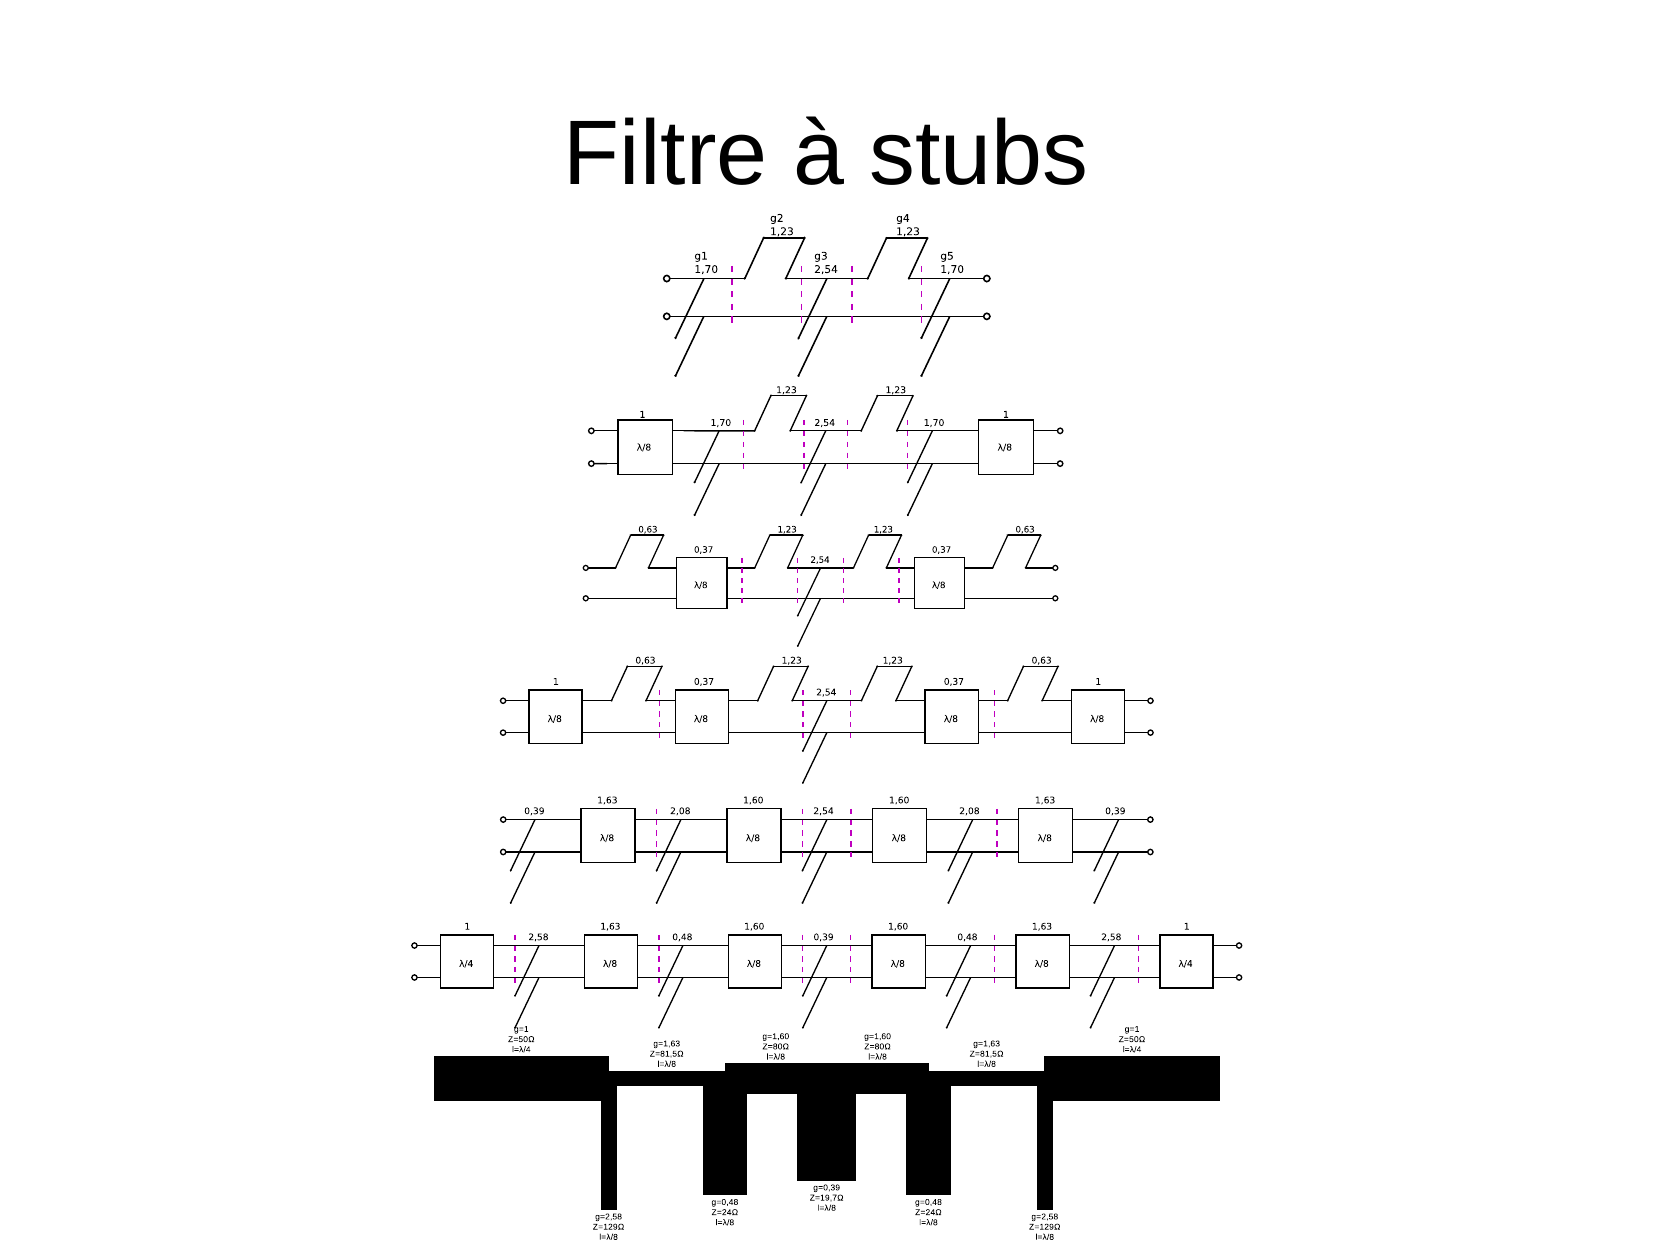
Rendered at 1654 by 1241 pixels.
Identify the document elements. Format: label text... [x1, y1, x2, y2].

picture [585, 383, 1065, 517]
picture [580, 522, 1061, 649]
picture [409, 653, 1245, 1241]
picture [662, 208, 991, 378]
title Filtre à stubs [82, 49, 1571, 257]
